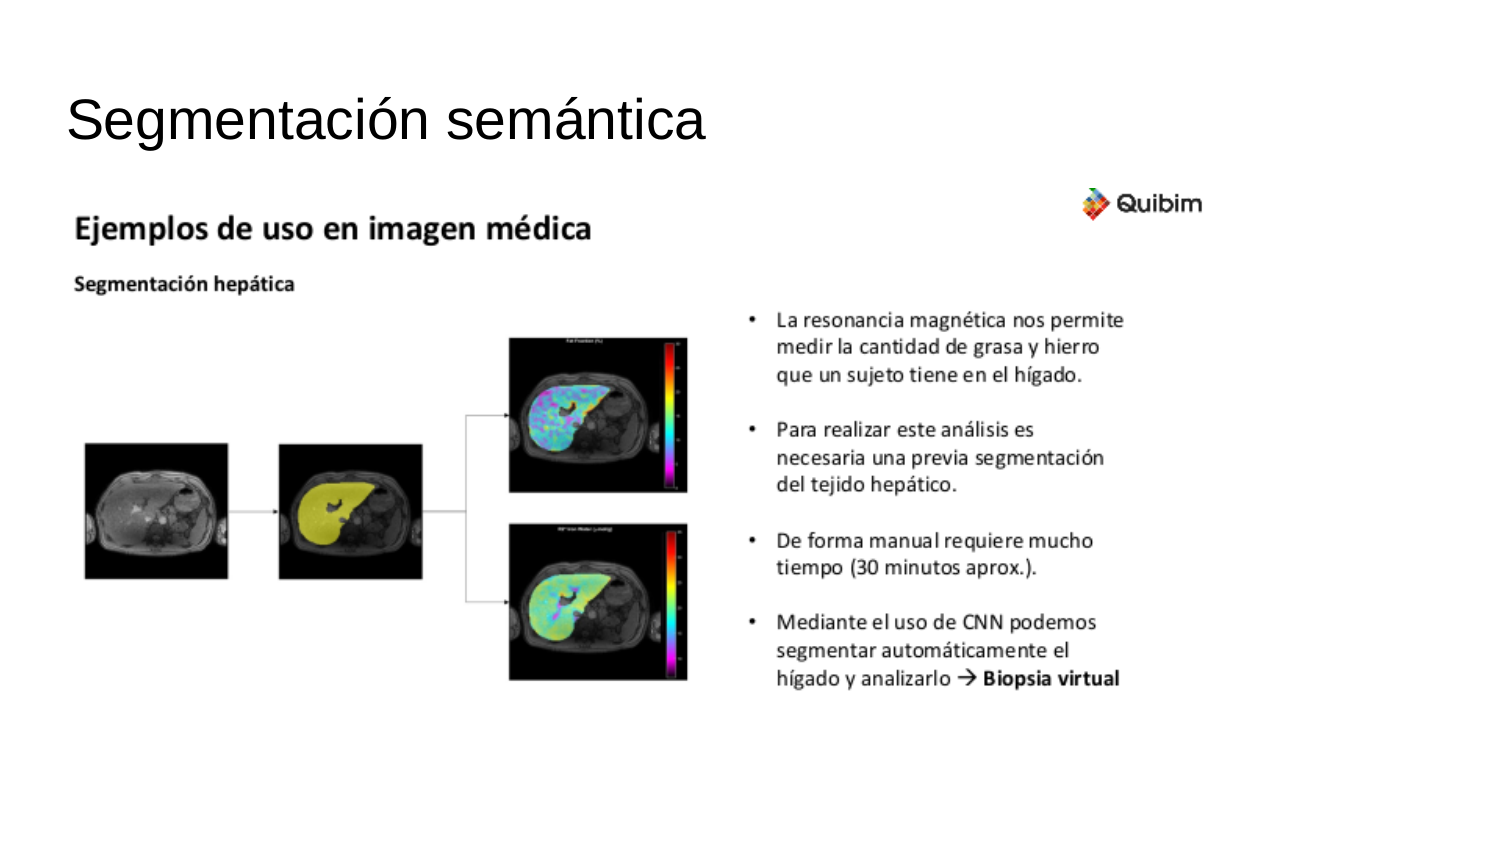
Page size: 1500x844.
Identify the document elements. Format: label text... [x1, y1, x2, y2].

title Segmentación semántica [51, 72, 1449, 167]
picture [51, 188, 1213, 704]
